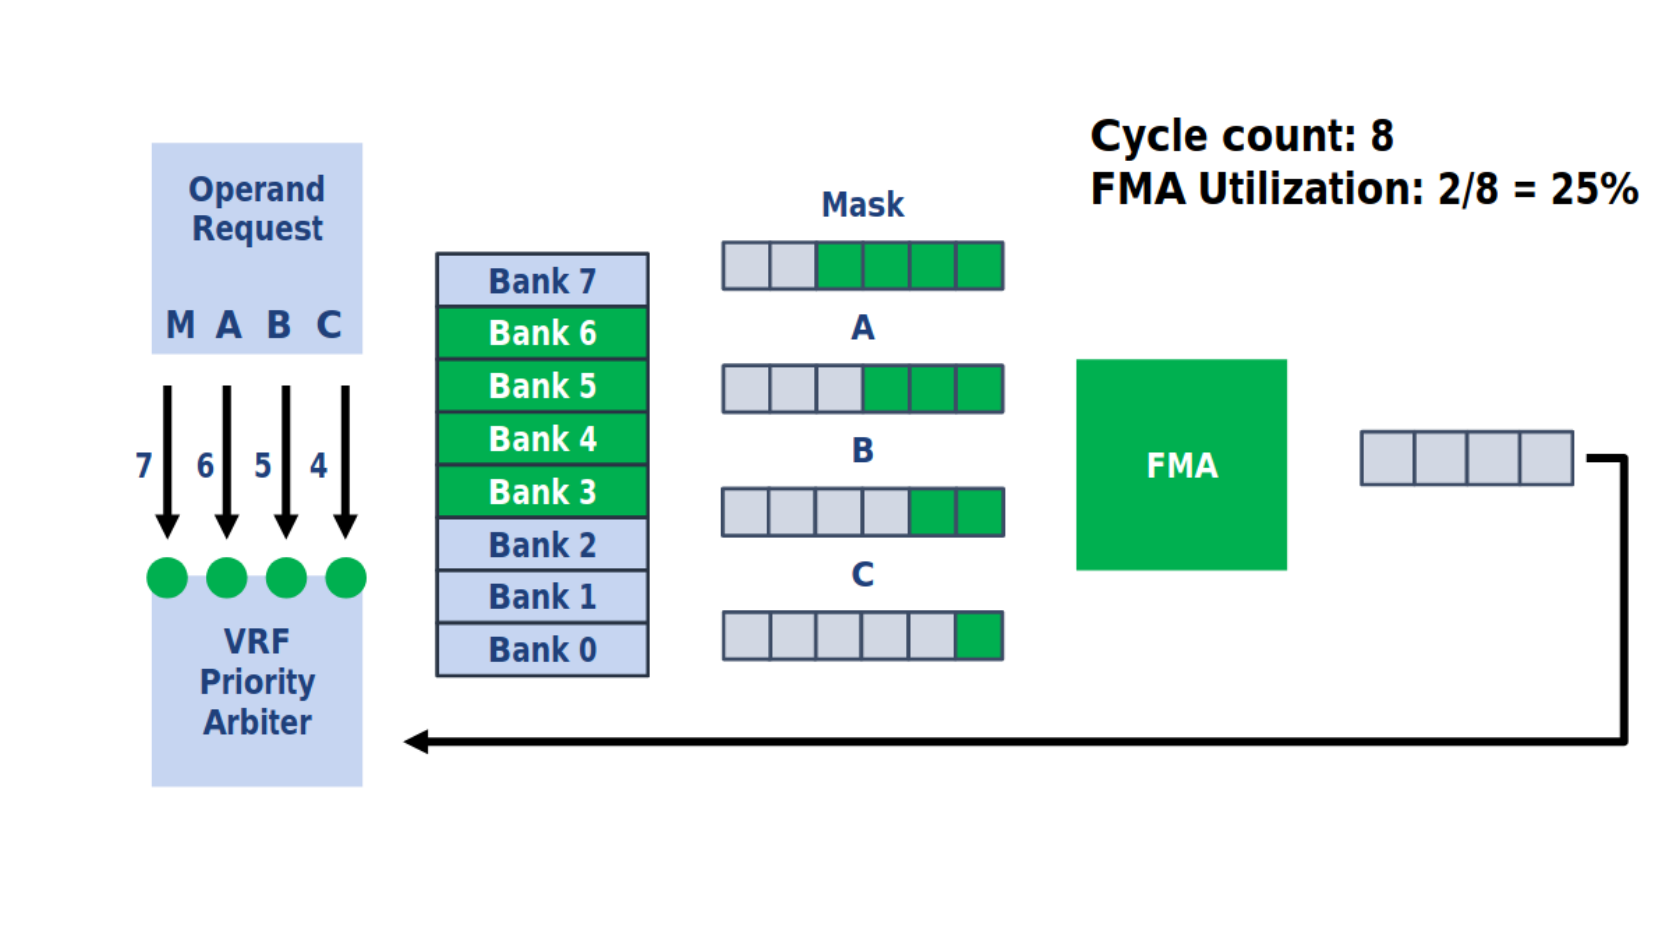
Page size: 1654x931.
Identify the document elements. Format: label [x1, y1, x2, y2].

picture [0, 94, 1654, 810]
